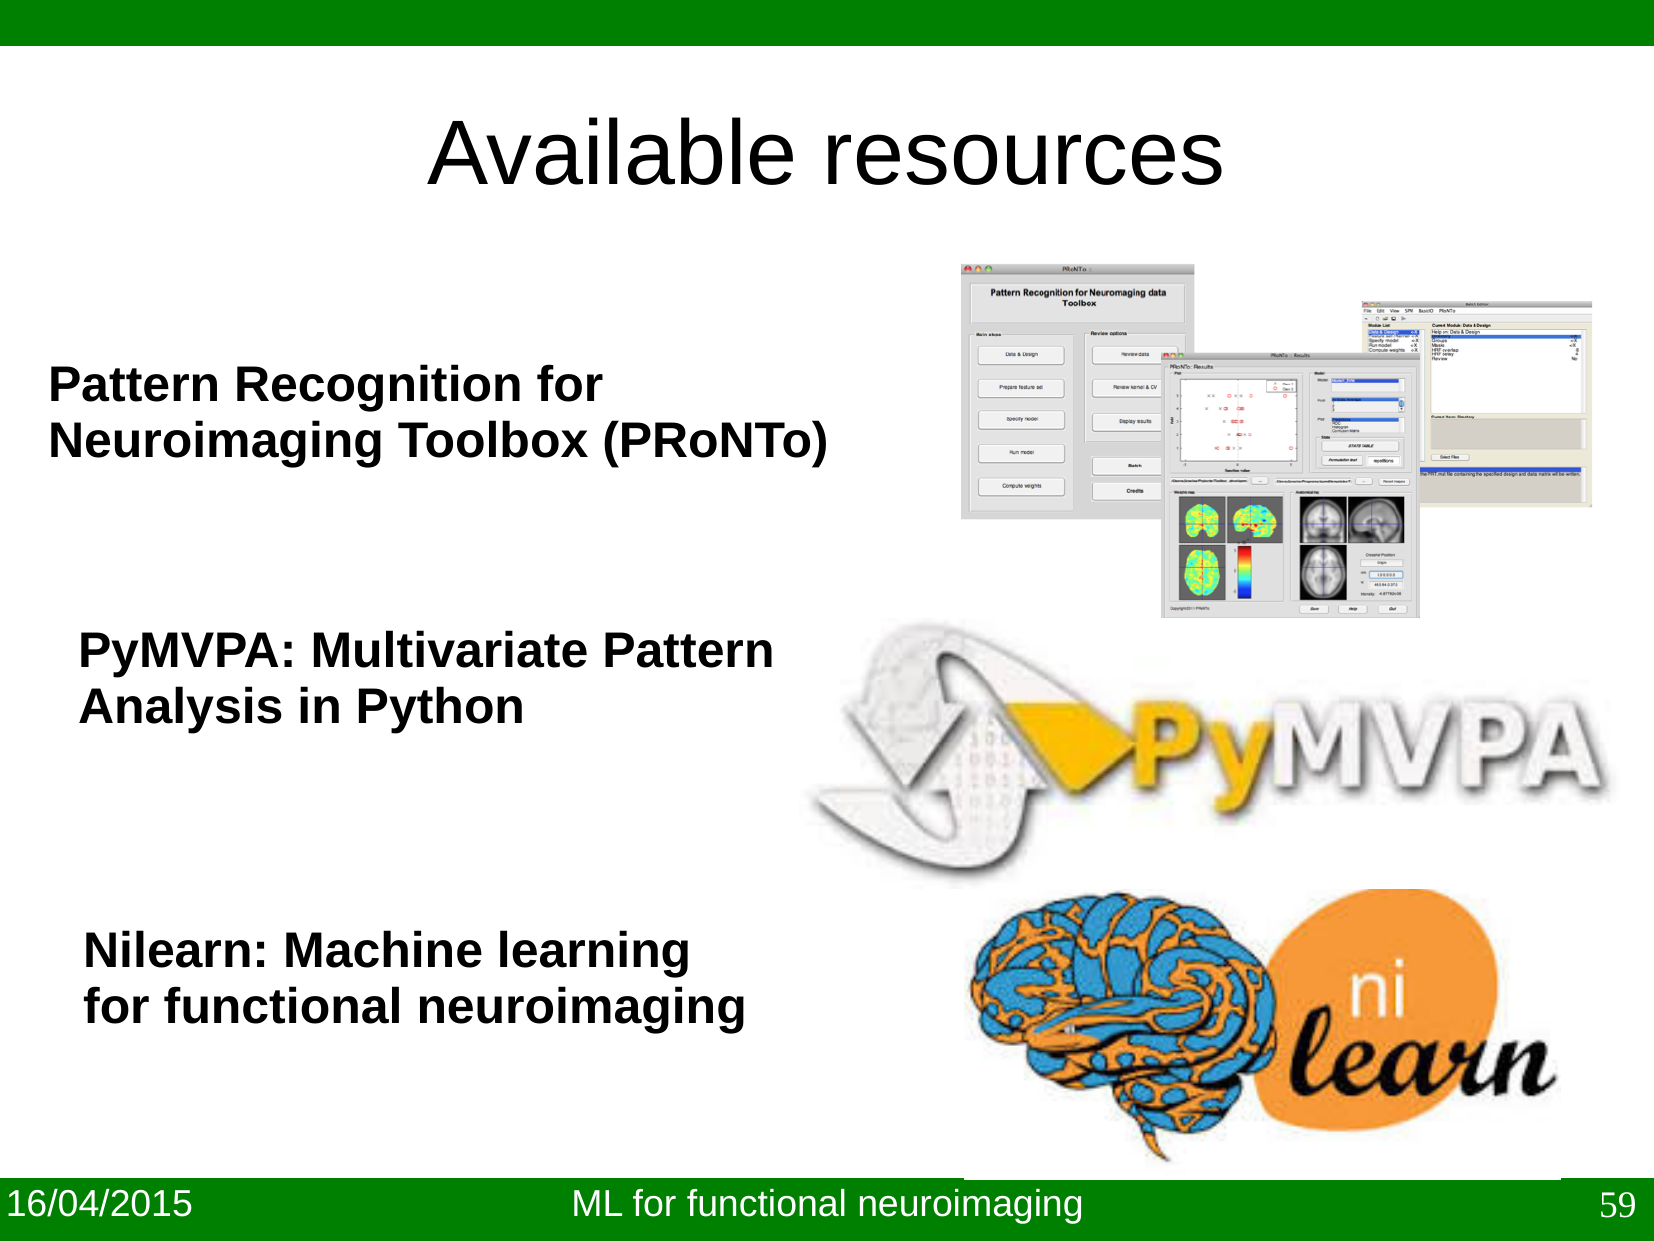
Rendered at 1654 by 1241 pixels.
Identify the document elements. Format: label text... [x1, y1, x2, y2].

title Available resources [82, 49, 1571, 257]
picture [799, 254, 1621, 1180]
text_box Nilearn: Machine learning for functional neuroimaging [68, 915, 781, 1043]
text_box Pattern Recognition for Neuroimaging Toolbox (PRoNTo) [33, 349, 961, 539]
text_box PyMVPA: Multivariate Pattern Analysis in Python [63, 615, 991, 743]
